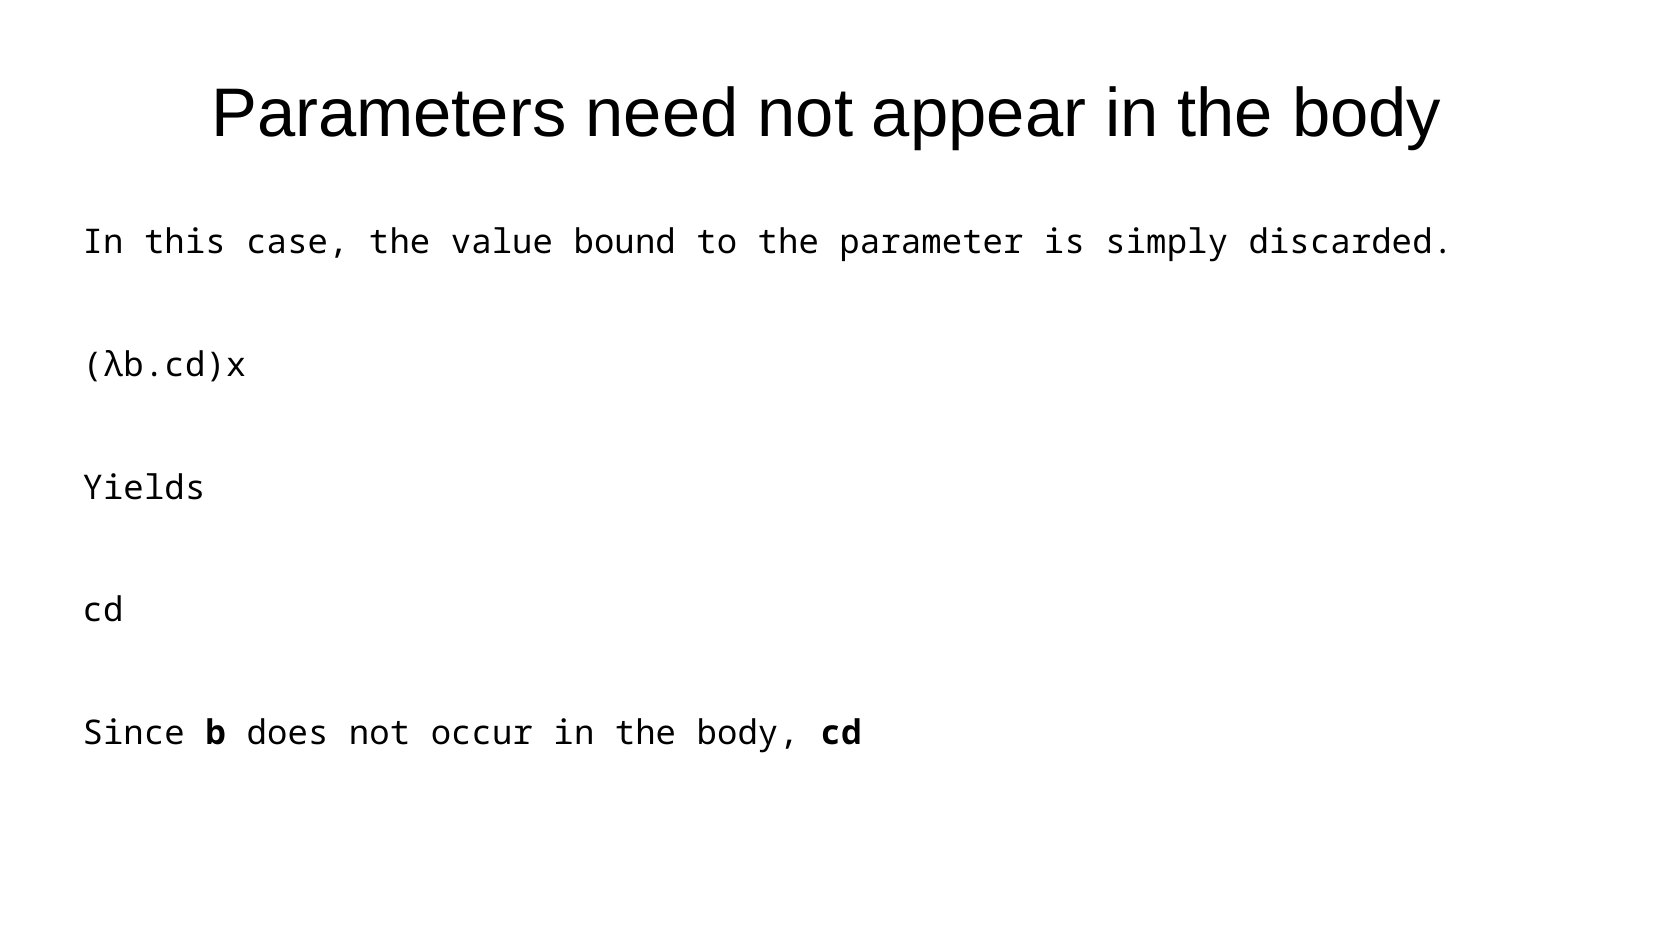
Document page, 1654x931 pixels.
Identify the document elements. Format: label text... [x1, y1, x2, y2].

title Parameters need not appear in the body [82, 30, 1571, 196]
list In this case, the value bound to the parameter is simply discarded. (λb.cd)x Yields cd Since b does not occur in the body, cd [82, 217, 1571, 758]
